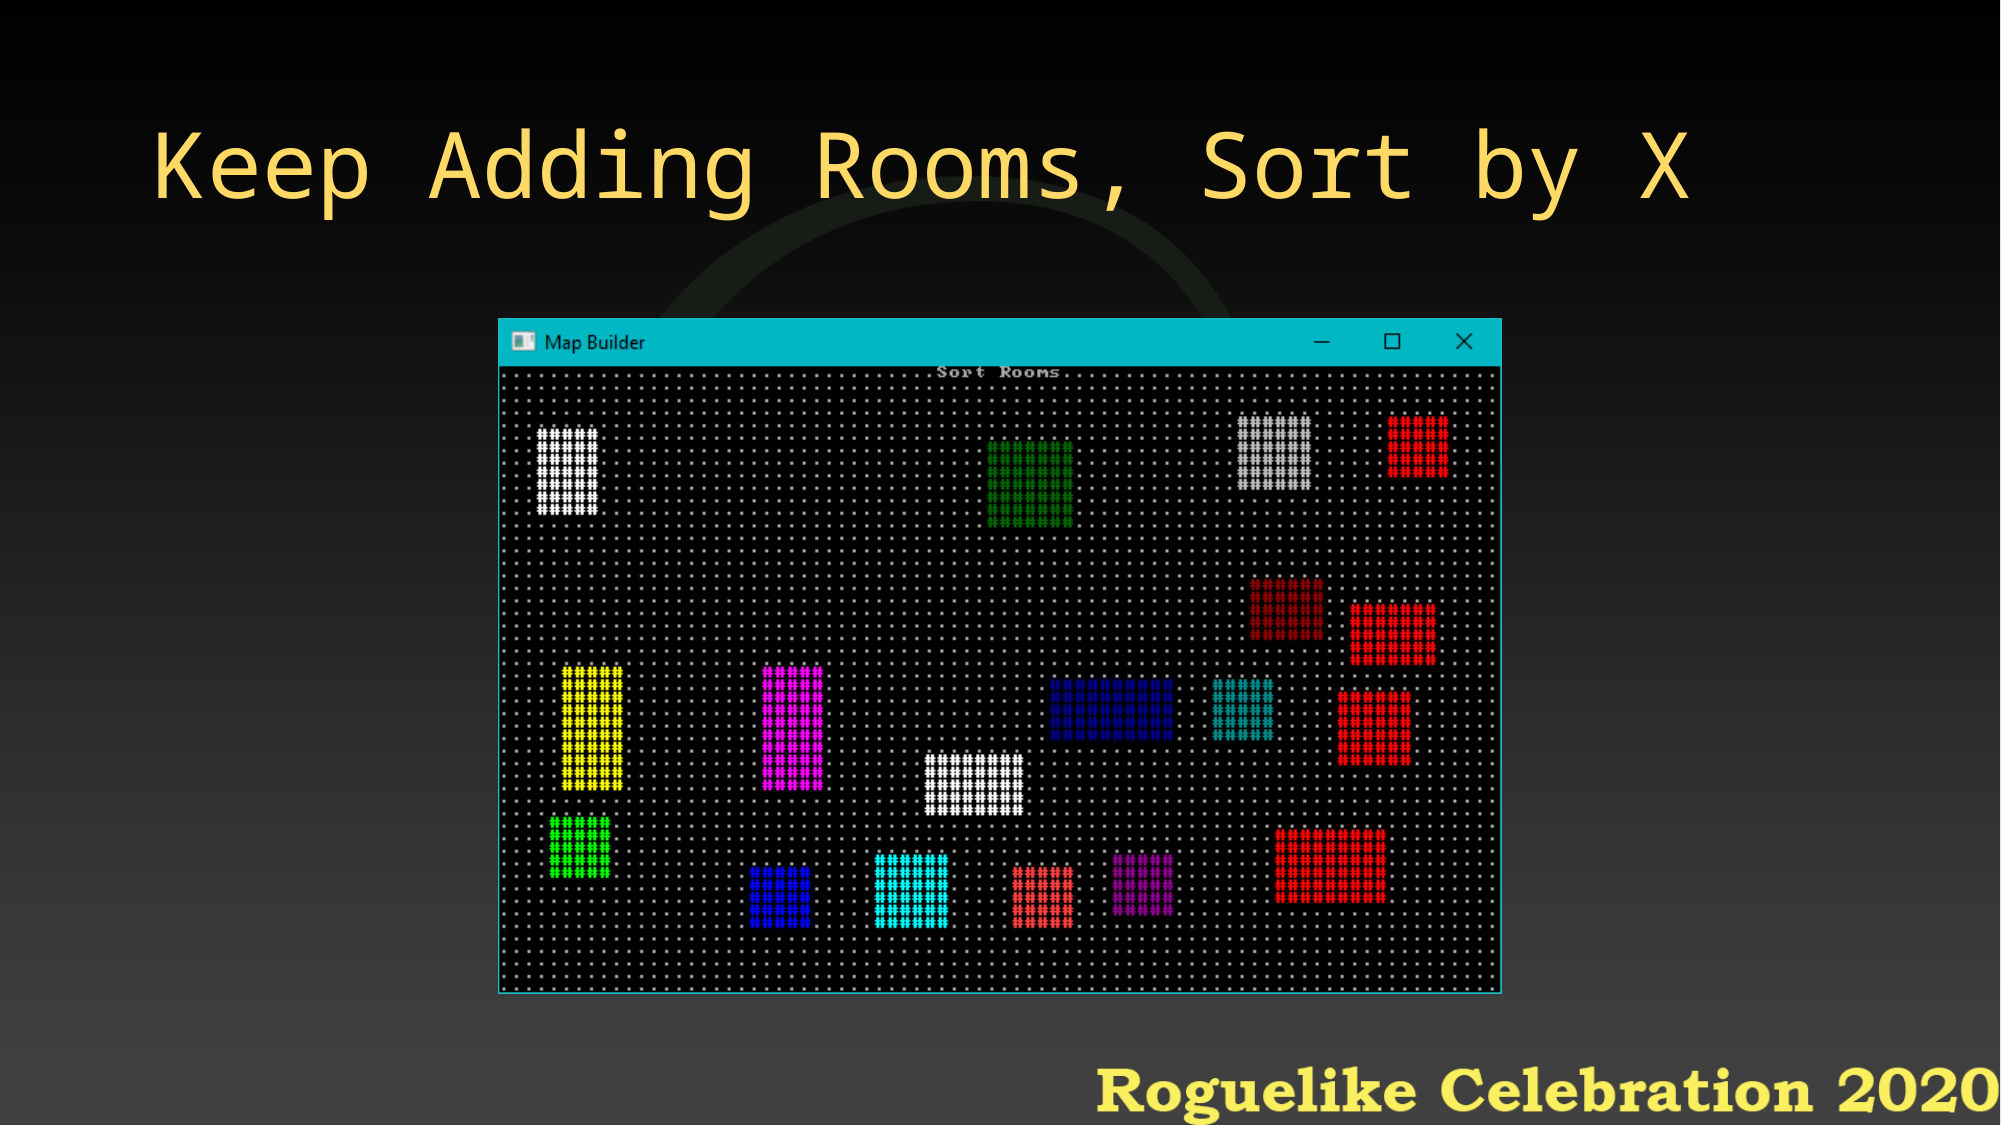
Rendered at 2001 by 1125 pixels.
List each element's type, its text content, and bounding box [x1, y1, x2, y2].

picture [0, 0, 2001, 1125]
title Keep Adding Rooms, Sort by X [137, 59, 1863, 278]
